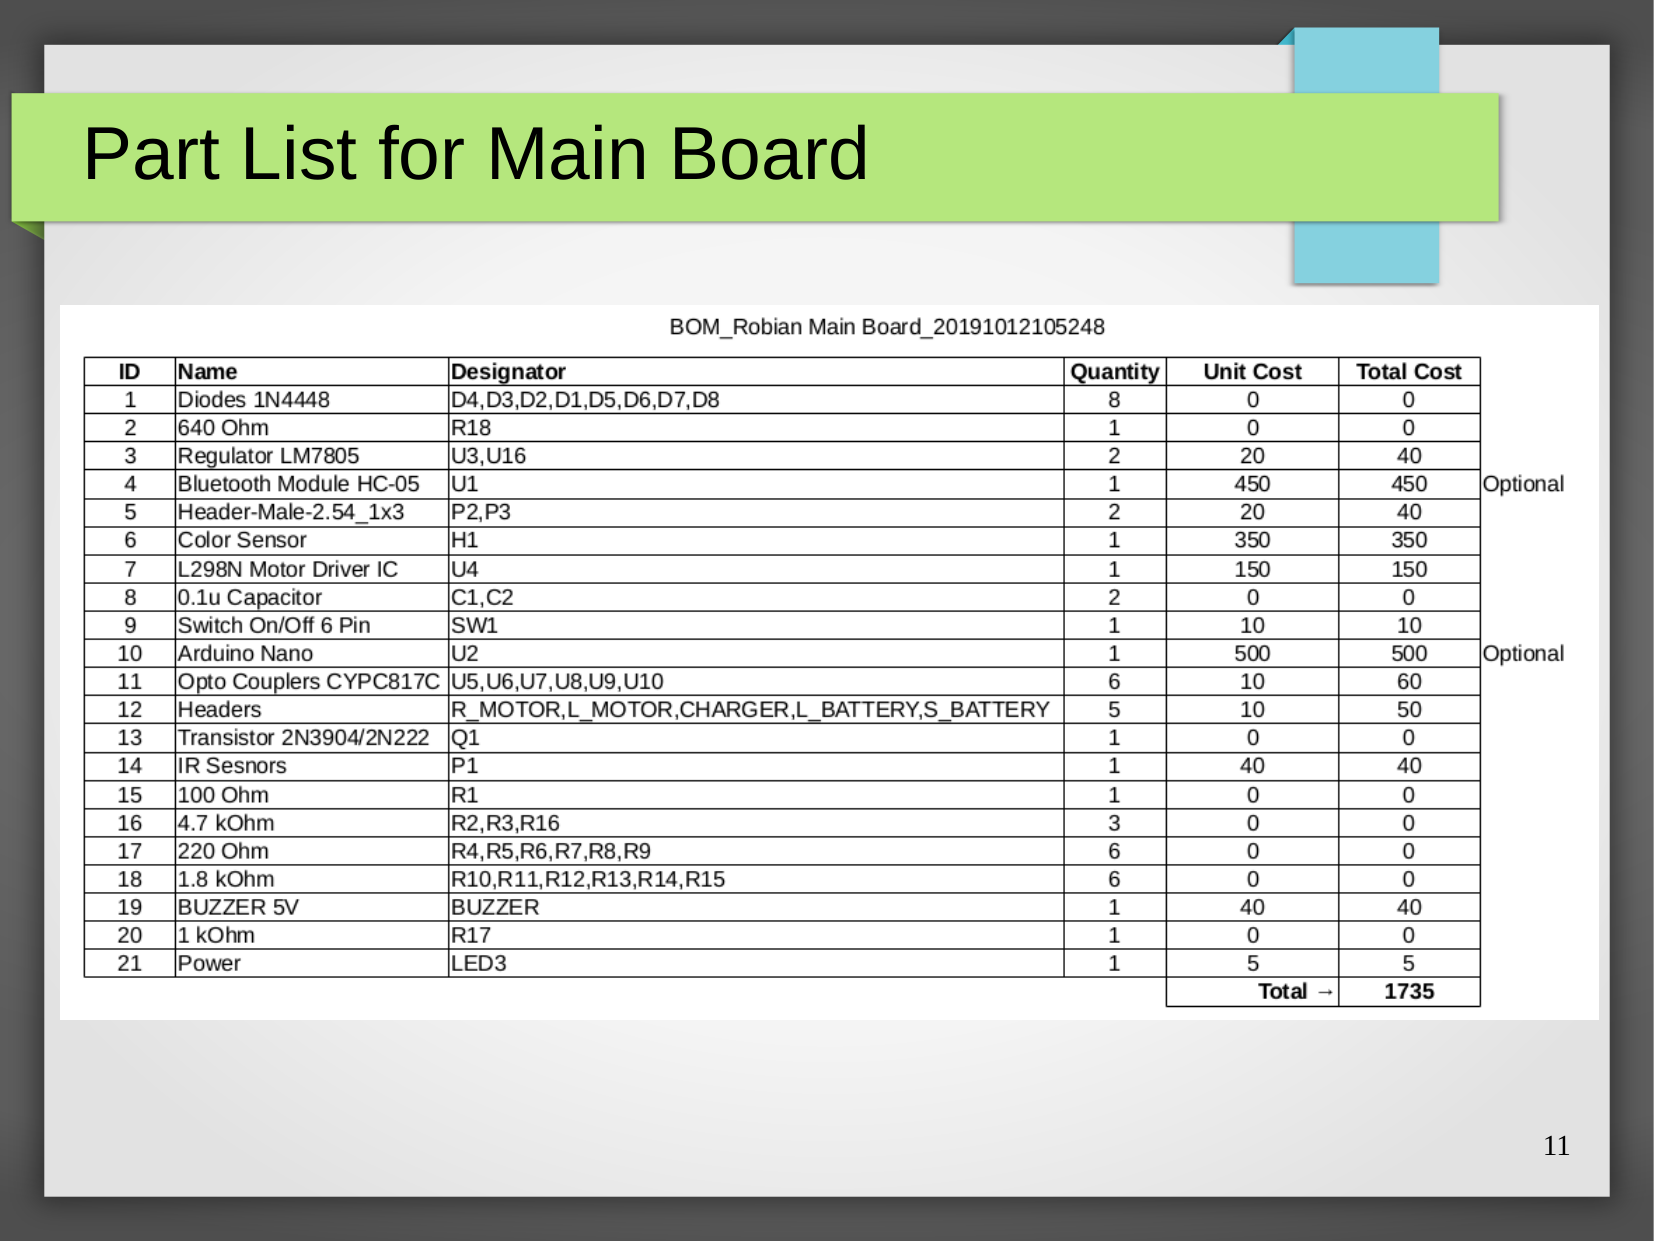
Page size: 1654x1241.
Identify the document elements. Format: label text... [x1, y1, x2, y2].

title Part List for Main Board [82, 94, 1264, 213]
picture [0, 0, 1654, 1241]
